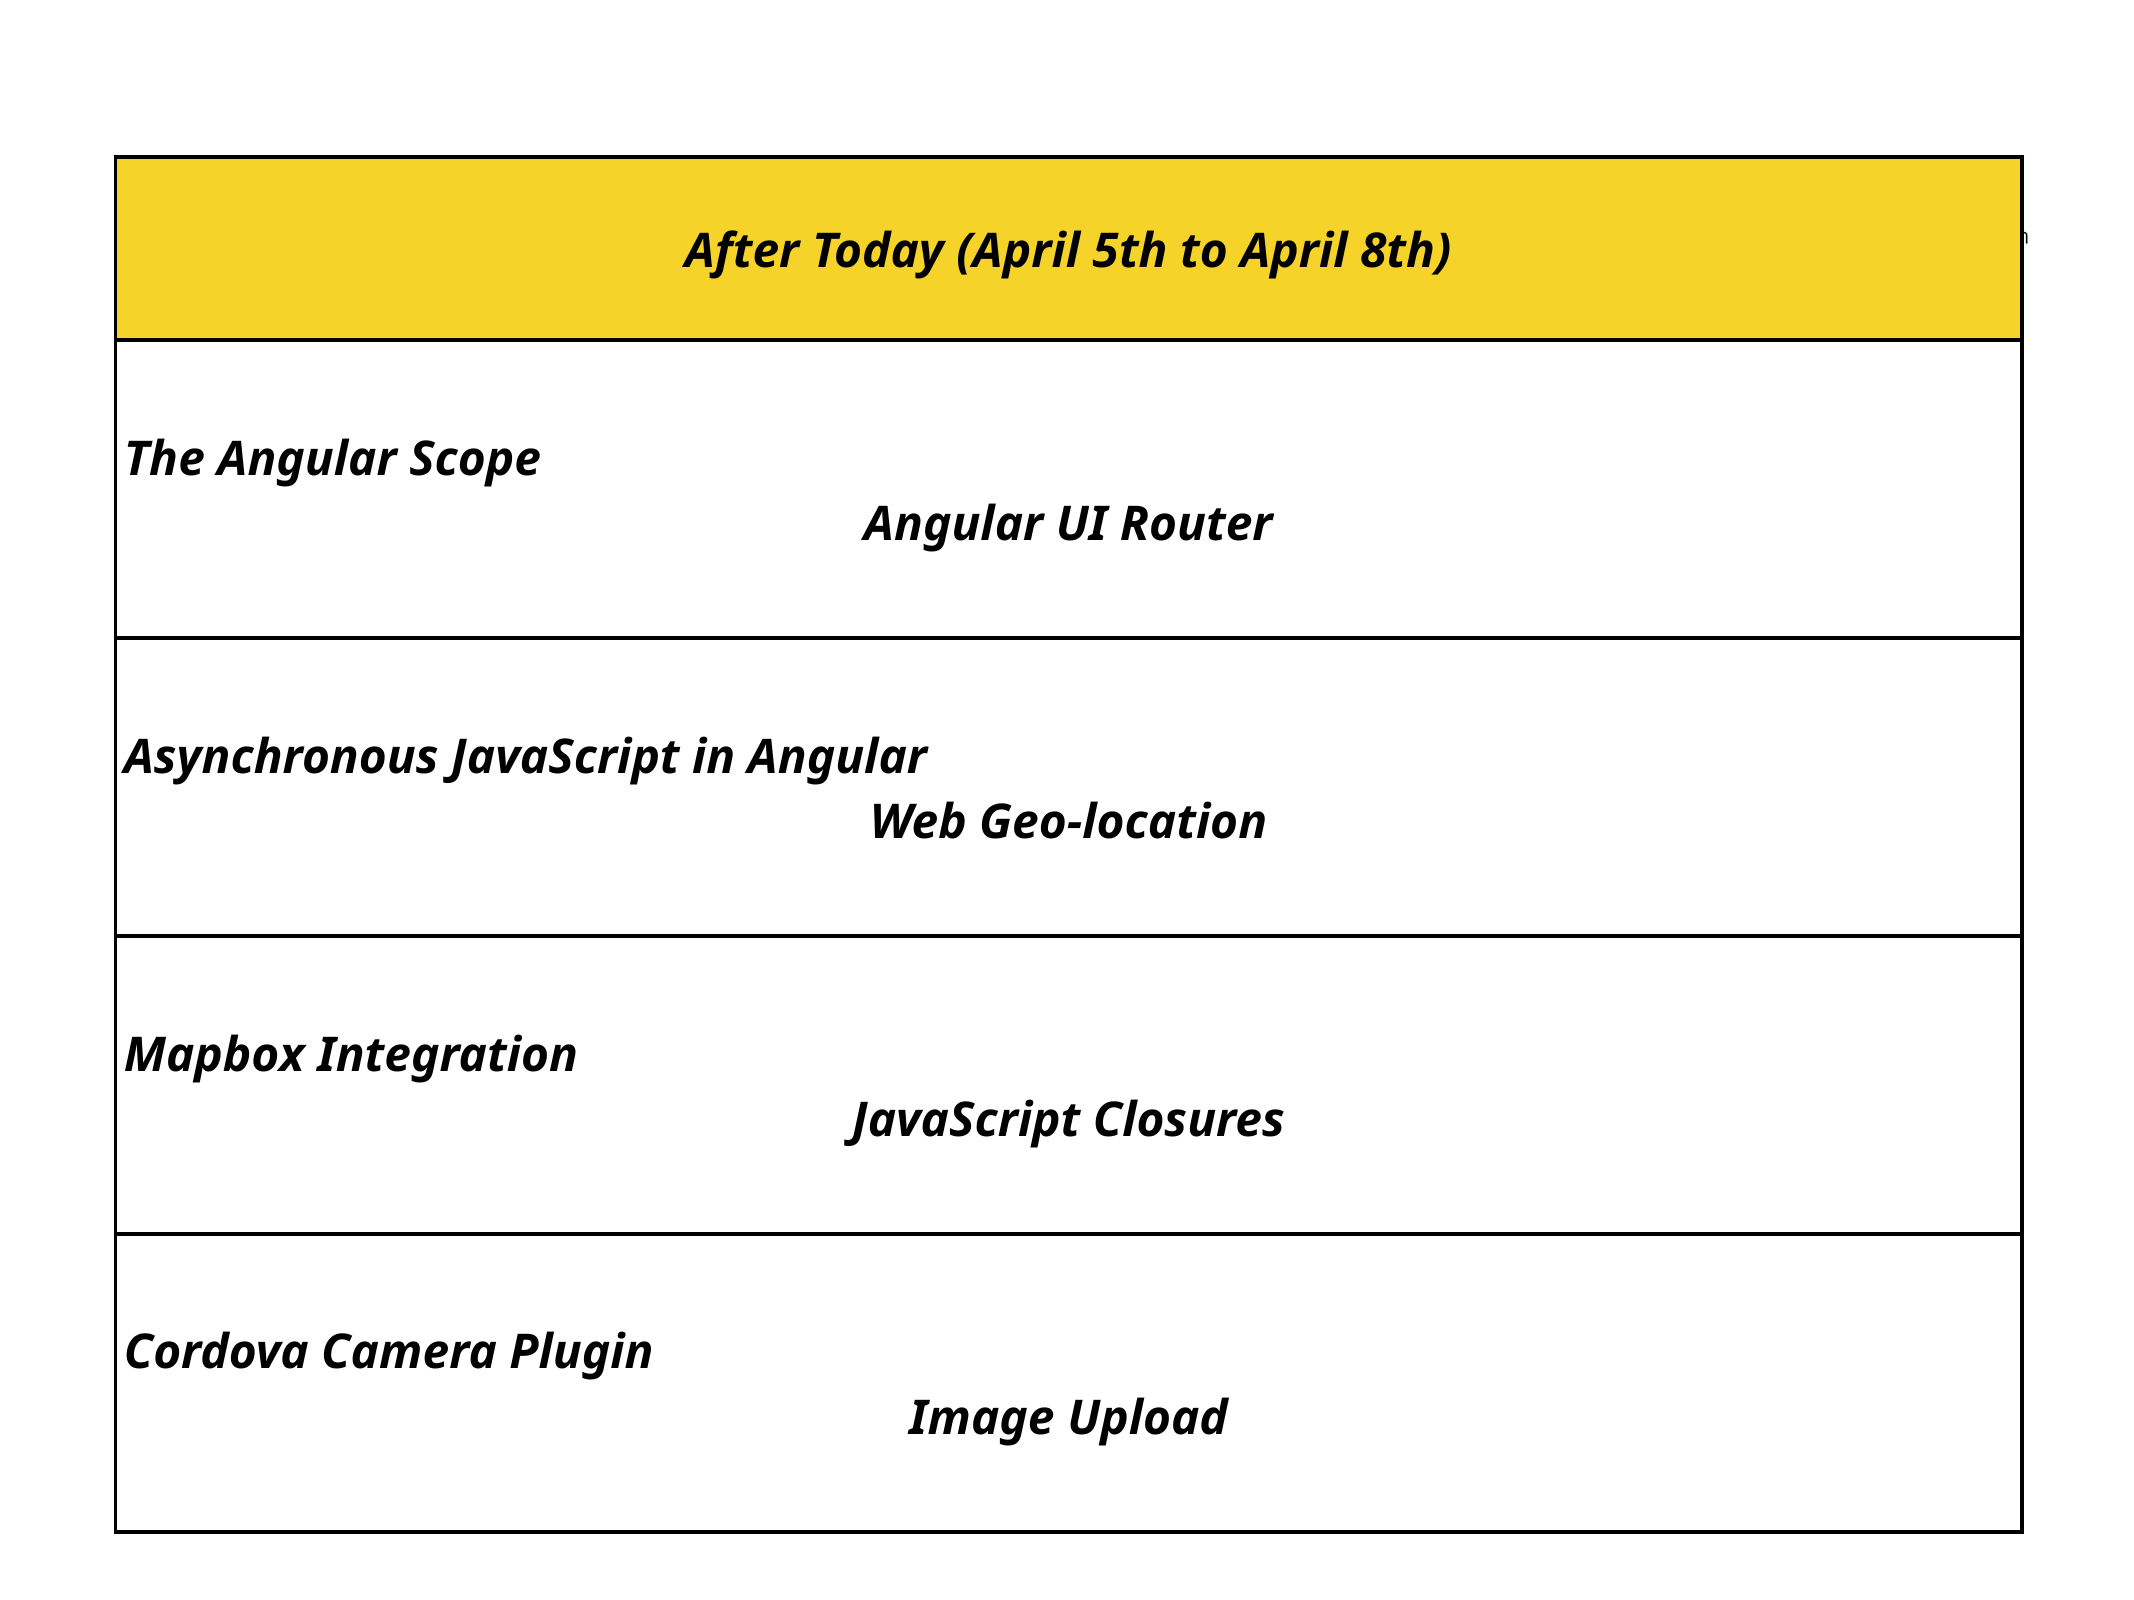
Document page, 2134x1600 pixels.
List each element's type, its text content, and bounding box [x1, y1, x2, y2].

table_cell Cordova Camera Plugin Image Upload [117, 1236, 2020, 1530]
table_header After Today (April 5th to April 8th) [117, 159, 2020, 338]
picture [1672, 149, 2036, 284]
table_cell The Angular Scope Angular UI Router [117, 342, 2020, 636]
table_cell Mapbox Integration JavaScript Closures [117, 938, 2020, 1232]
table_cell Asynchronous JavaScript in Angular Web Geo-location [117, 640, 2020, 934]
